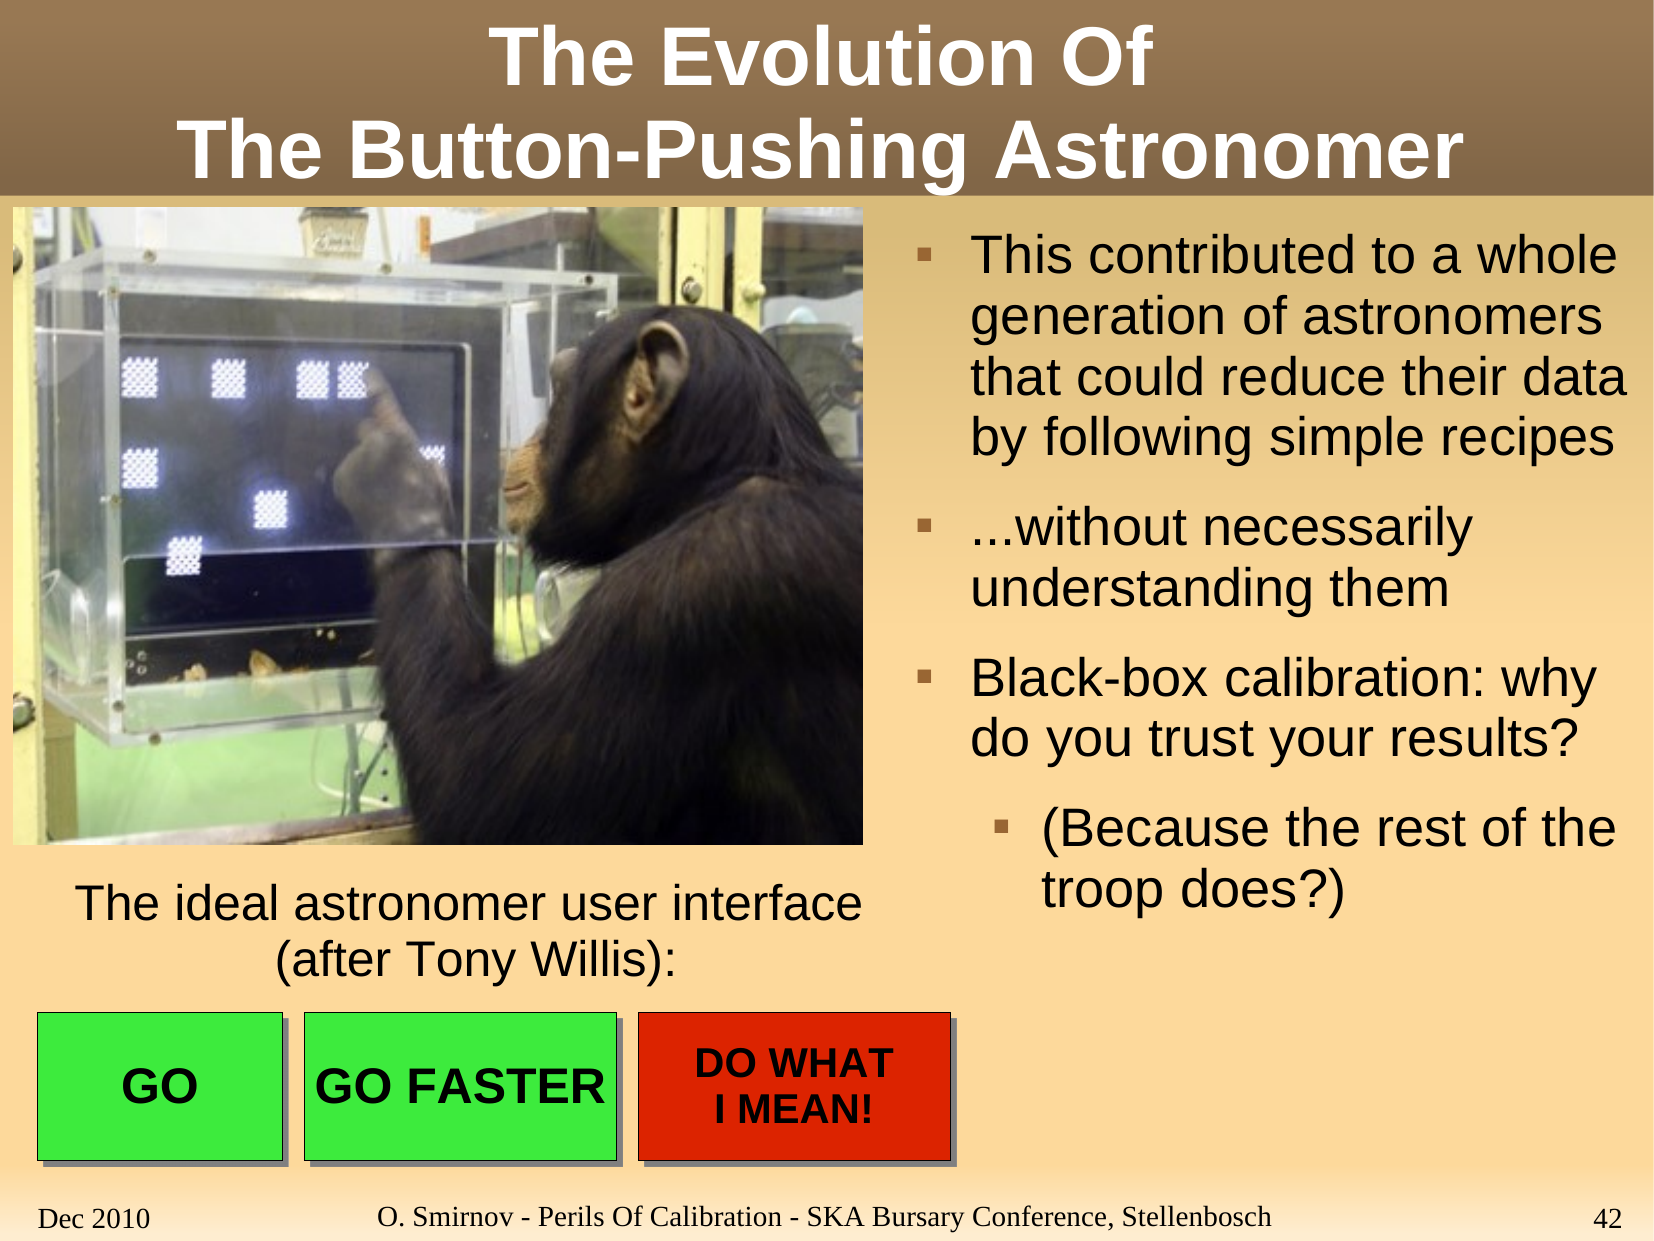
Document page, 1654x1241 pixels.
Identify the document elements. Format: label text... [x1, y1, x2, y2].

text_box The ideal astronomer user interface (after Tony Willis): [14, 867, 900, 994]
text_box GO [37, 1012, 283, 1161]
title The Evolution Of The Button-Pushing Astronomer [76, 0, 1565, 208]
list This contributed to a whole generation of astronomers that could reduce their data by following simple recipes ...without necessarily understanding them Black-box calibration: why do you trust your results? (Because the rest of the troop does?) [900, 225, 1639, 1029]
text_box GO FASTER [304, 1012, 617, 1161]
text_box DO WHAT I MEAN! [638, 1012, 951, 1161]
picture [0, 0, 1654, 1241]
